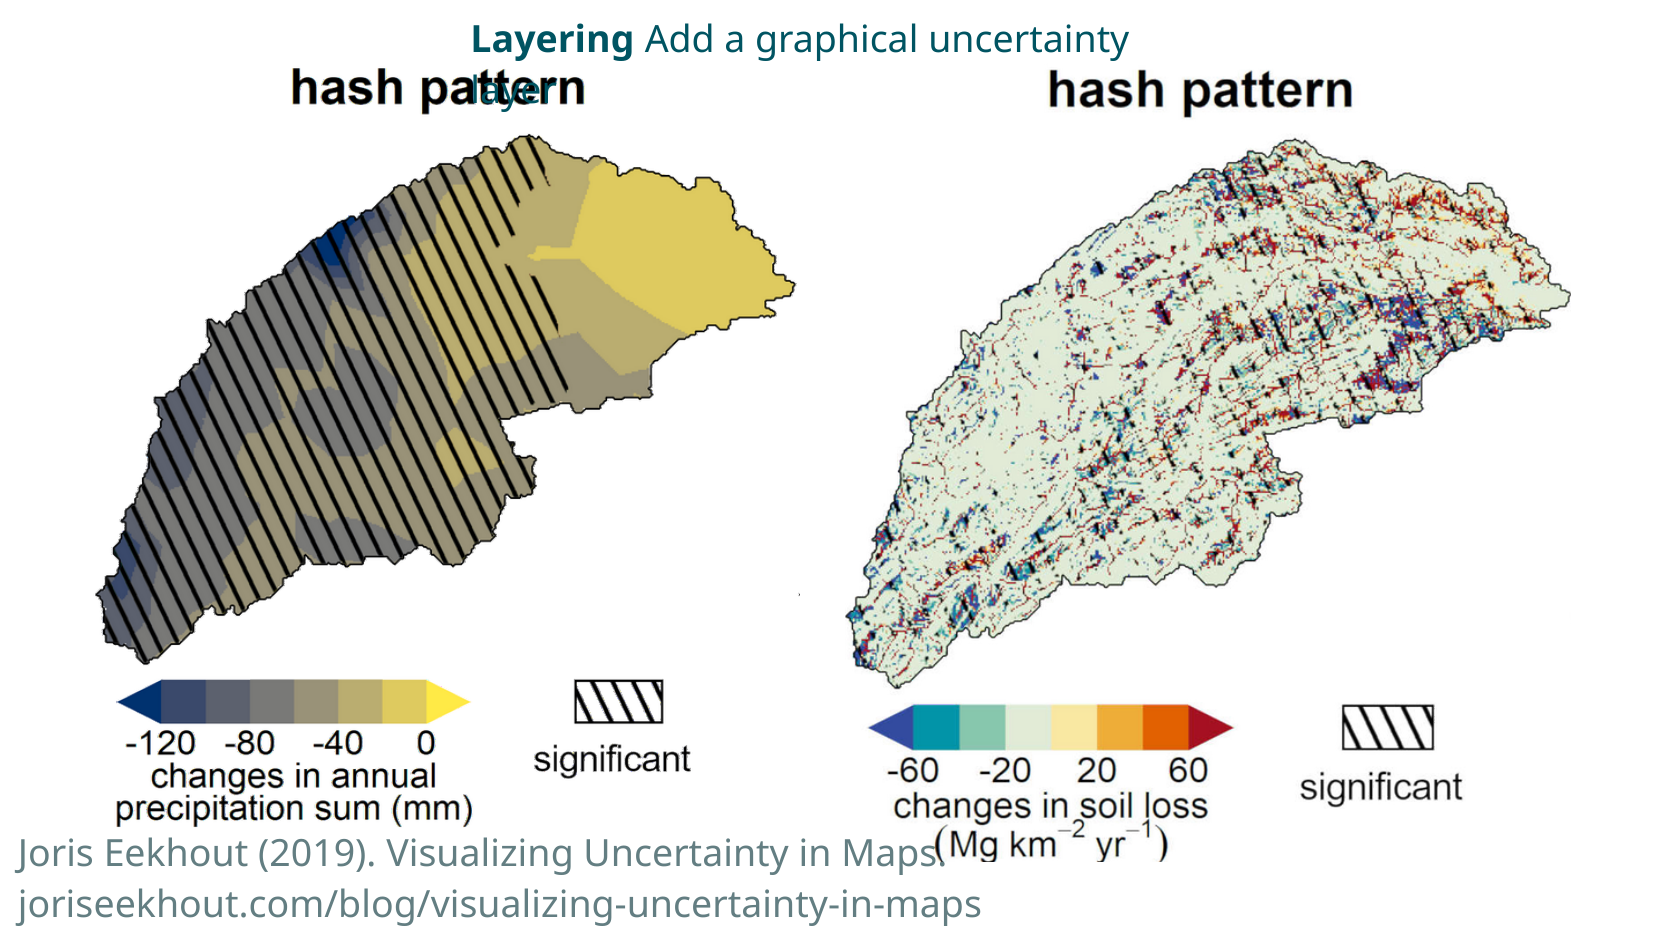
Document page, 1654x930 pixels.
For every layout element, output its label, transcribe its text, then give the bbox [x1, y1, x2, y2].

picture [845, 58, 1571, 862]
picture [93, 58, 800, 828]
text_box Joris Eekhout (2019). Visualizing Uncertainty in Maps. joriseekhout.com/blog/visualizing-uncertainty-in-maps [3, 819, 1553, 930]
text_box Layering Add a graphical uncertainty layer [455, 4, 1198, 119]
